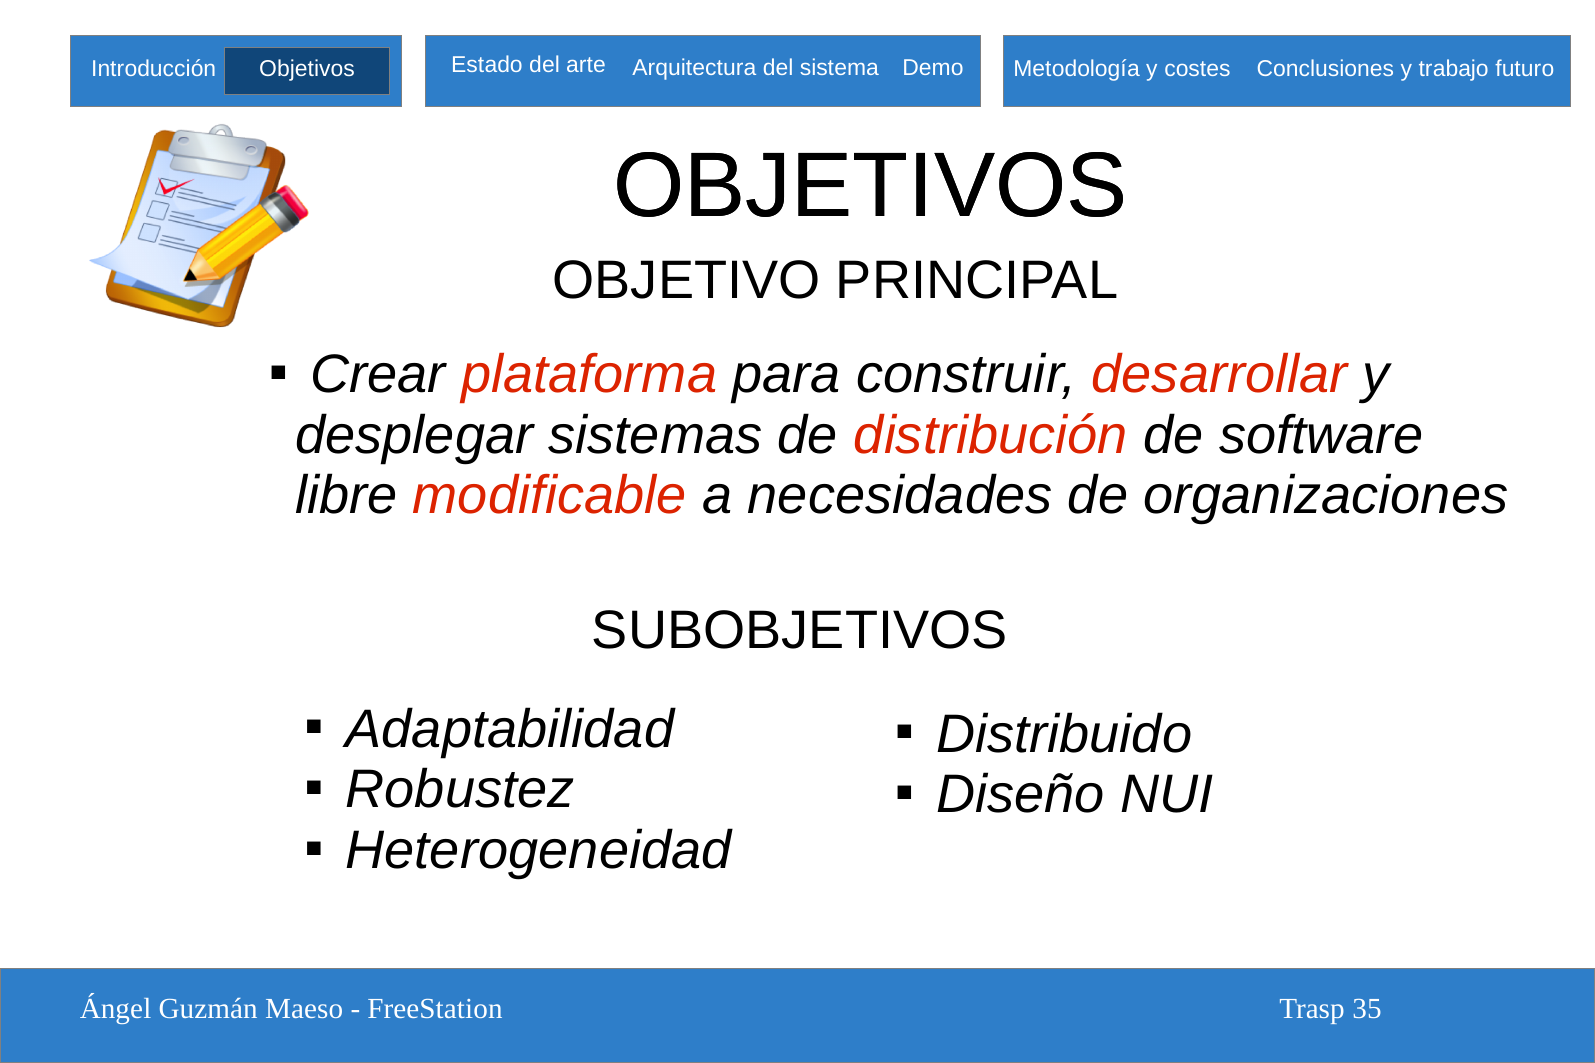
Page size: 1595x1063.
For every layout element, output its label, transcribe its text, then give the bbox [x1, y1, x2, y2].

title Estado del arte [413, 41, 644, 89]
text_box [425, 35, 981, 47]
title Metodología y costes [981, 36, 1228, 101]
title Conclusiones y trabajo futuro [1228, 36, 1583, 101]
title Demo [868, 47, 999, 88]
text_box Distribuido Diseño NUI [885, 690, 1382, 898]
title Arquitectura del sistema [625, 41, 886, 94]
title Objetivos [243, 36, 384, 101]
title Introducción [64, 36, 243, 101]
title OBJETIVO PRINCIPAL [118, 224, 1554, 336]
text_box [425, 88, 981, 107]
text_box [1003, 101, 1571, 107]
title SUBOBJETIVOS [82, 573, 1518, 686]
picture [70, 106, 319, 355]
title OBJETIVOS [153, 128, 1589, 240]
text_box Crear plataforma para construir, desarrollar y desplegar sistemas de distribución de software libre modificable a necesidades de organizaciones [259, 330, 1512, 539]
text_box [70, 35, 402, 107]
text_box Adaptabilidad Robustez Heterogeneidad [295, 686, 792, 893]
